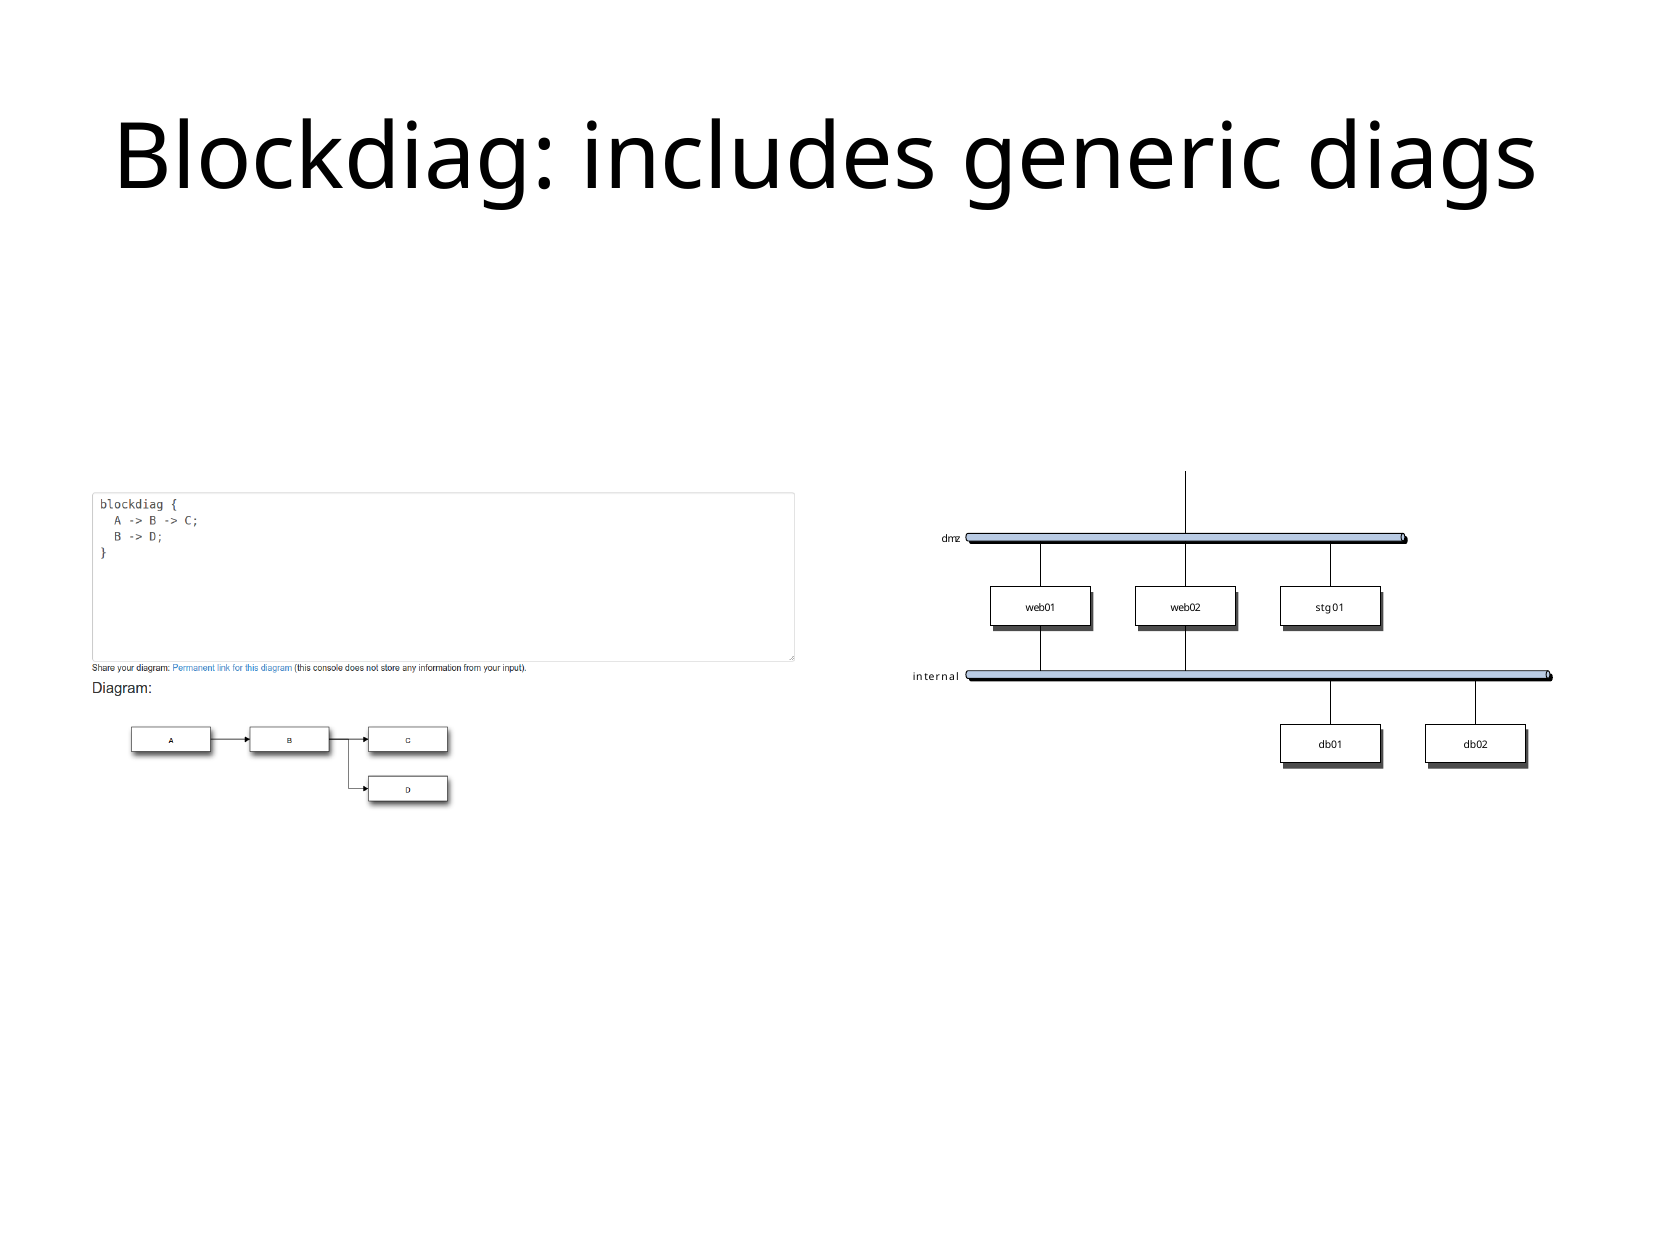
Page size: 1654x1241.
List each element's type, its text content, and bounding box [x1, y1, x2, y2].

title Blockdiag: includes generic diags [82, 49, 1571, 257]
picture [82, 486, 809, 813]
picture [845, 437, 1572, 863]
